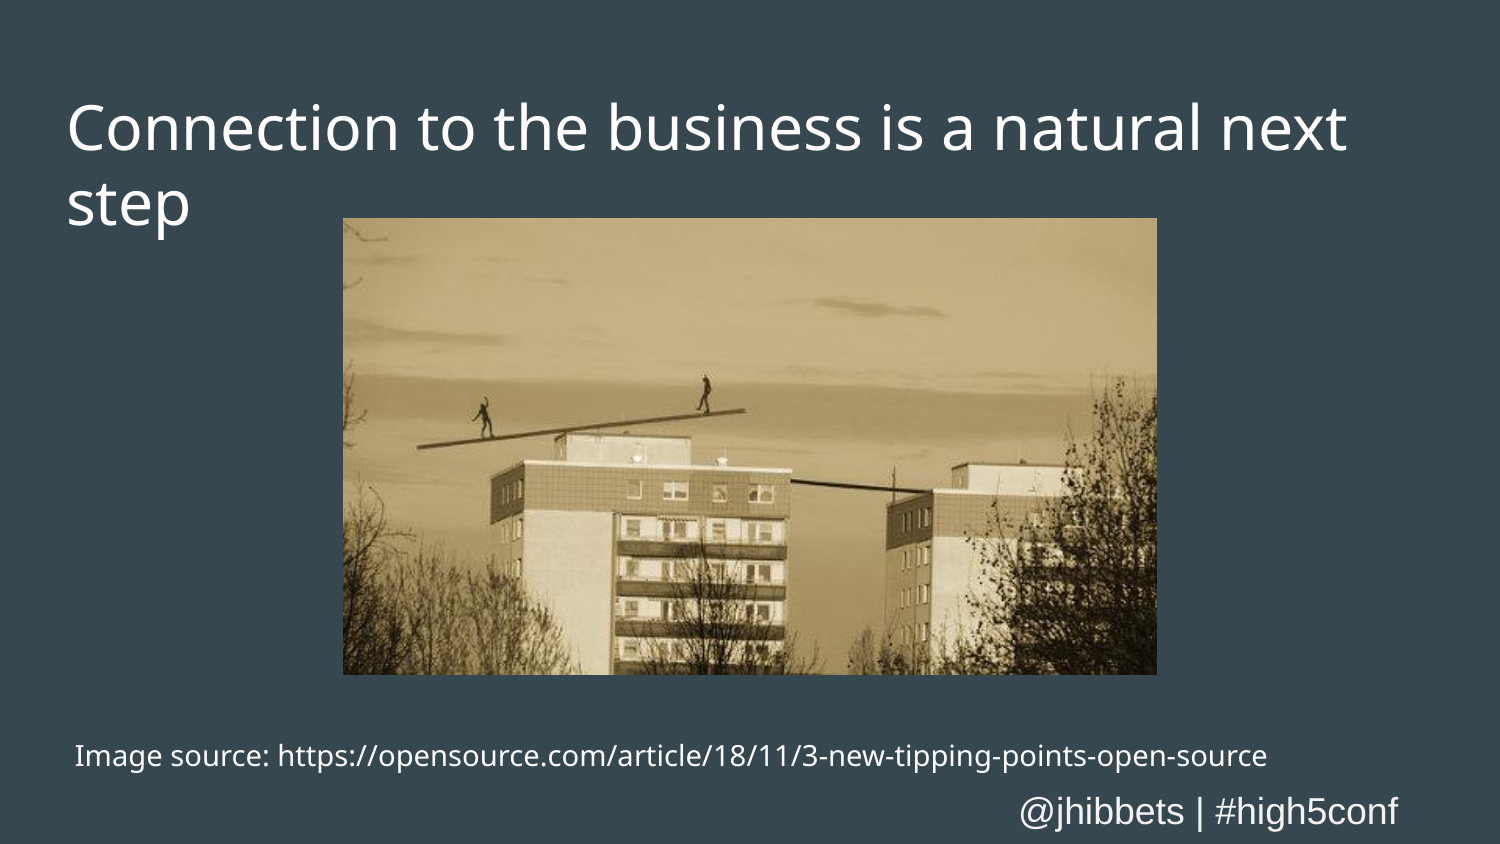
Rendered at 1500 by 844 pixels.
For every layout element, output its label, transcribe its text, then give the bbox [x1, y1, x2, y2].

text_box Image source: https://opensource.com/article/18/11/3-new-tipping-points-open-source [59, 722, 1360, 769]
picture [343, 218, 1157, 675]
title Connection to the business is a natural next step [51, 72, 1449, 167]
